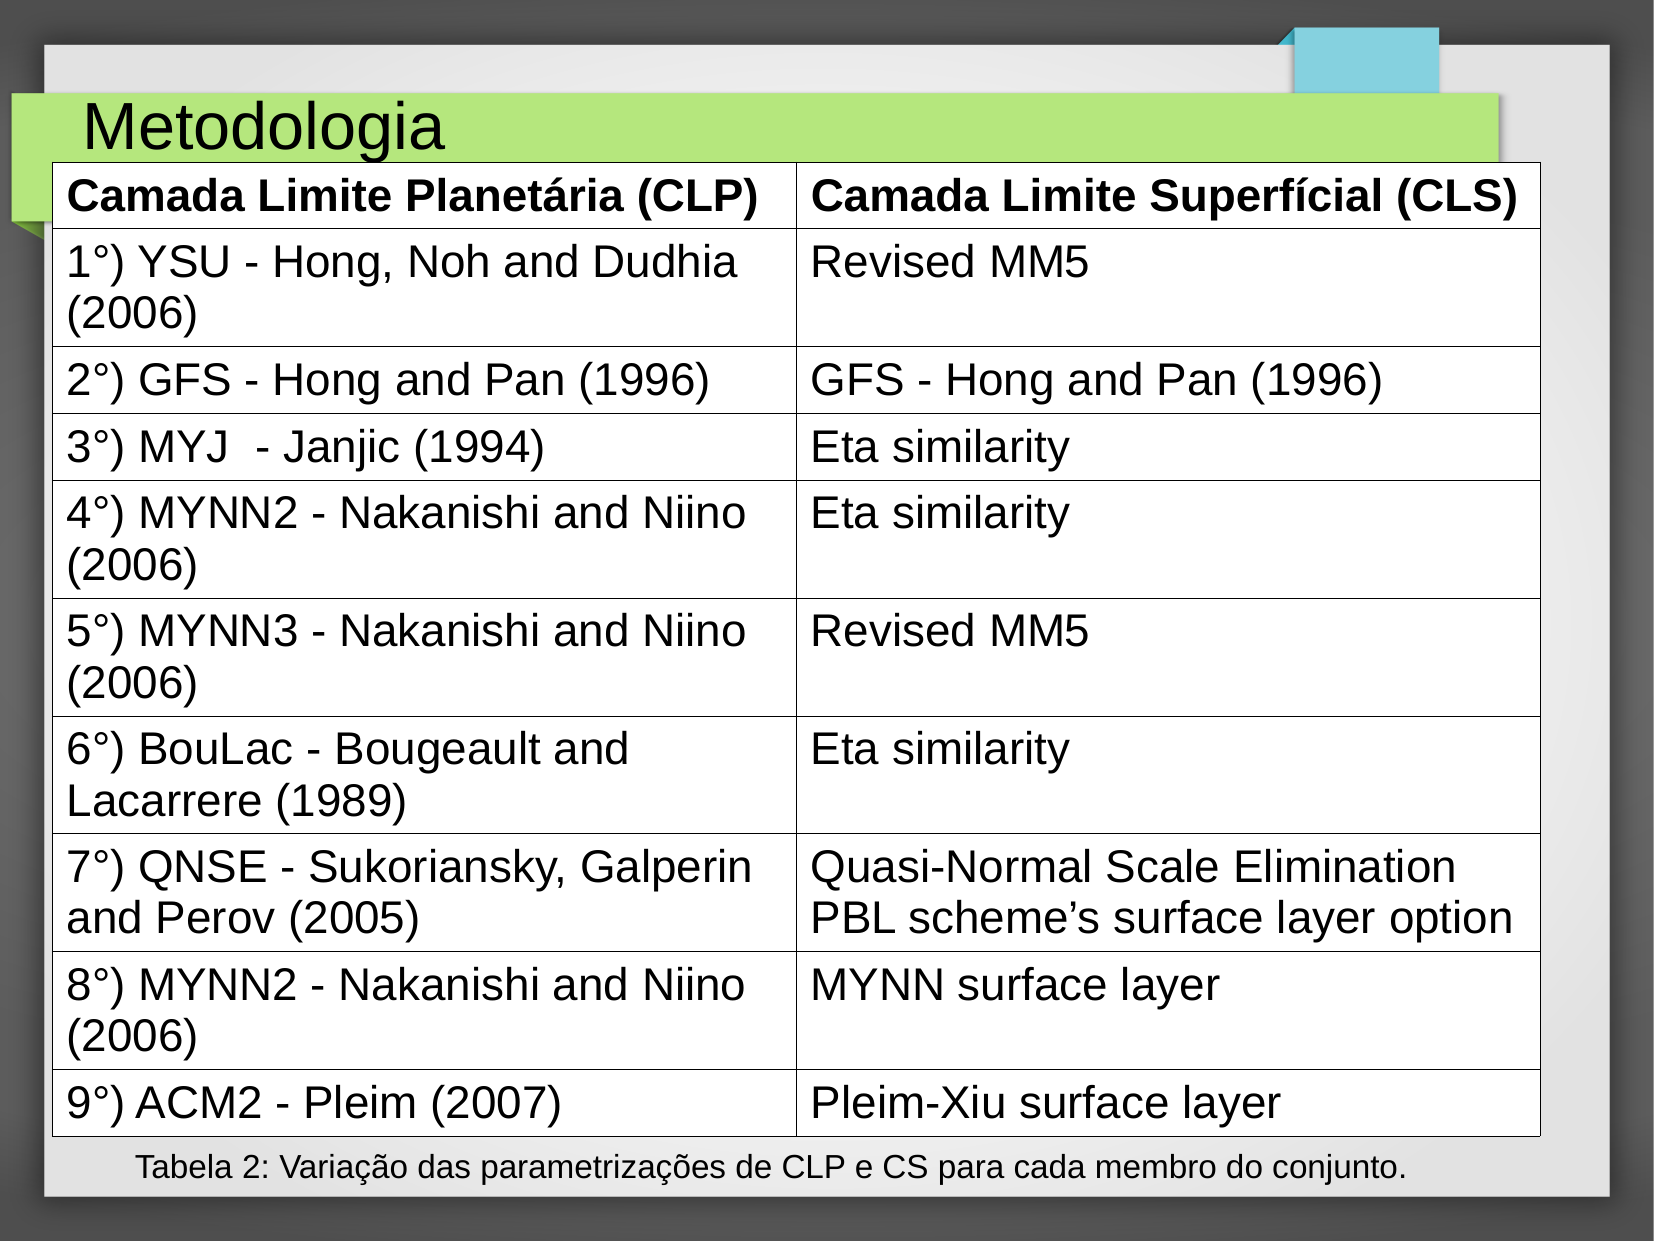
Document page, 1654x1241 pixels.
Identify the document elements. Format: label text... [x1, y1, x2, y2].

picture [0, 0, 1654, 1241]
table_cell 6°) BouLac - Bougeault and Lacarrere (1989) [53, 717, 796, 833]
table_cell Pleim-Xiu surface layer [797, 1070, 1540, 1136]
table_cell 9°) ACM2 - Pleim (2007) [53, 1070, 796, 1136]
table_cell Revised MM5 [797, 229, 1540, 346]
title Metodologia [82, 67, 1264, 162]
table_header Camada Limite Superfícial (CLS) [797, 163, 1540, 228]
table_cell Eta similarity [797, 481, 1540, 598]
table_cell GFS - Hong and Pan (1996) [797, 347, 1540, 413]
text_box Tabela 2: Variação das parametrizações de CLP e CS para cada membro do conjunto. [120, 1141, 1465, 1241]
table_cell 8°) MYNN2 - Nakanishi and Niino (2006) [53, 952, 796, 1069]
table_cell Eta similarity [797, 717, 1540, 833]
table_cell 1°) YSU - Hong, Noh and Dudhia (2006) [53, 229, 796, 346]
table_cell Eta similarity [797, 414, 1540, 480]
table_cell MYNN surface layer [797, 952, 1540, 1069]
table_header Camada Limite Planetária (CLP) [53, 163, 796, 228]
table_cell Revised MM5 [797, 599, 1540, 716]
table_cell 4°) MYNN2 - Nakanishi and Niino (2006) [53, 481, 796, 598]
table_cell 2°) GFS - Hong and Pan (1996) [53, 347, 796, 413]
table_cell 7°) QNSE - Sukoriansky, Galperin and Perov (2005) [53, 834, 796, 951]
table_cell 3°) MYJ - Janjic (1994) [53, 414, 796, 480]
table_cell Quasi-Normal Scale Elimination PBL scheme’s surface layer option [797, 834, 1540, 951]
table_cell 5°) MYNN3 - Nakanishi and Niino (2006) [53, 599, 796, 716]
